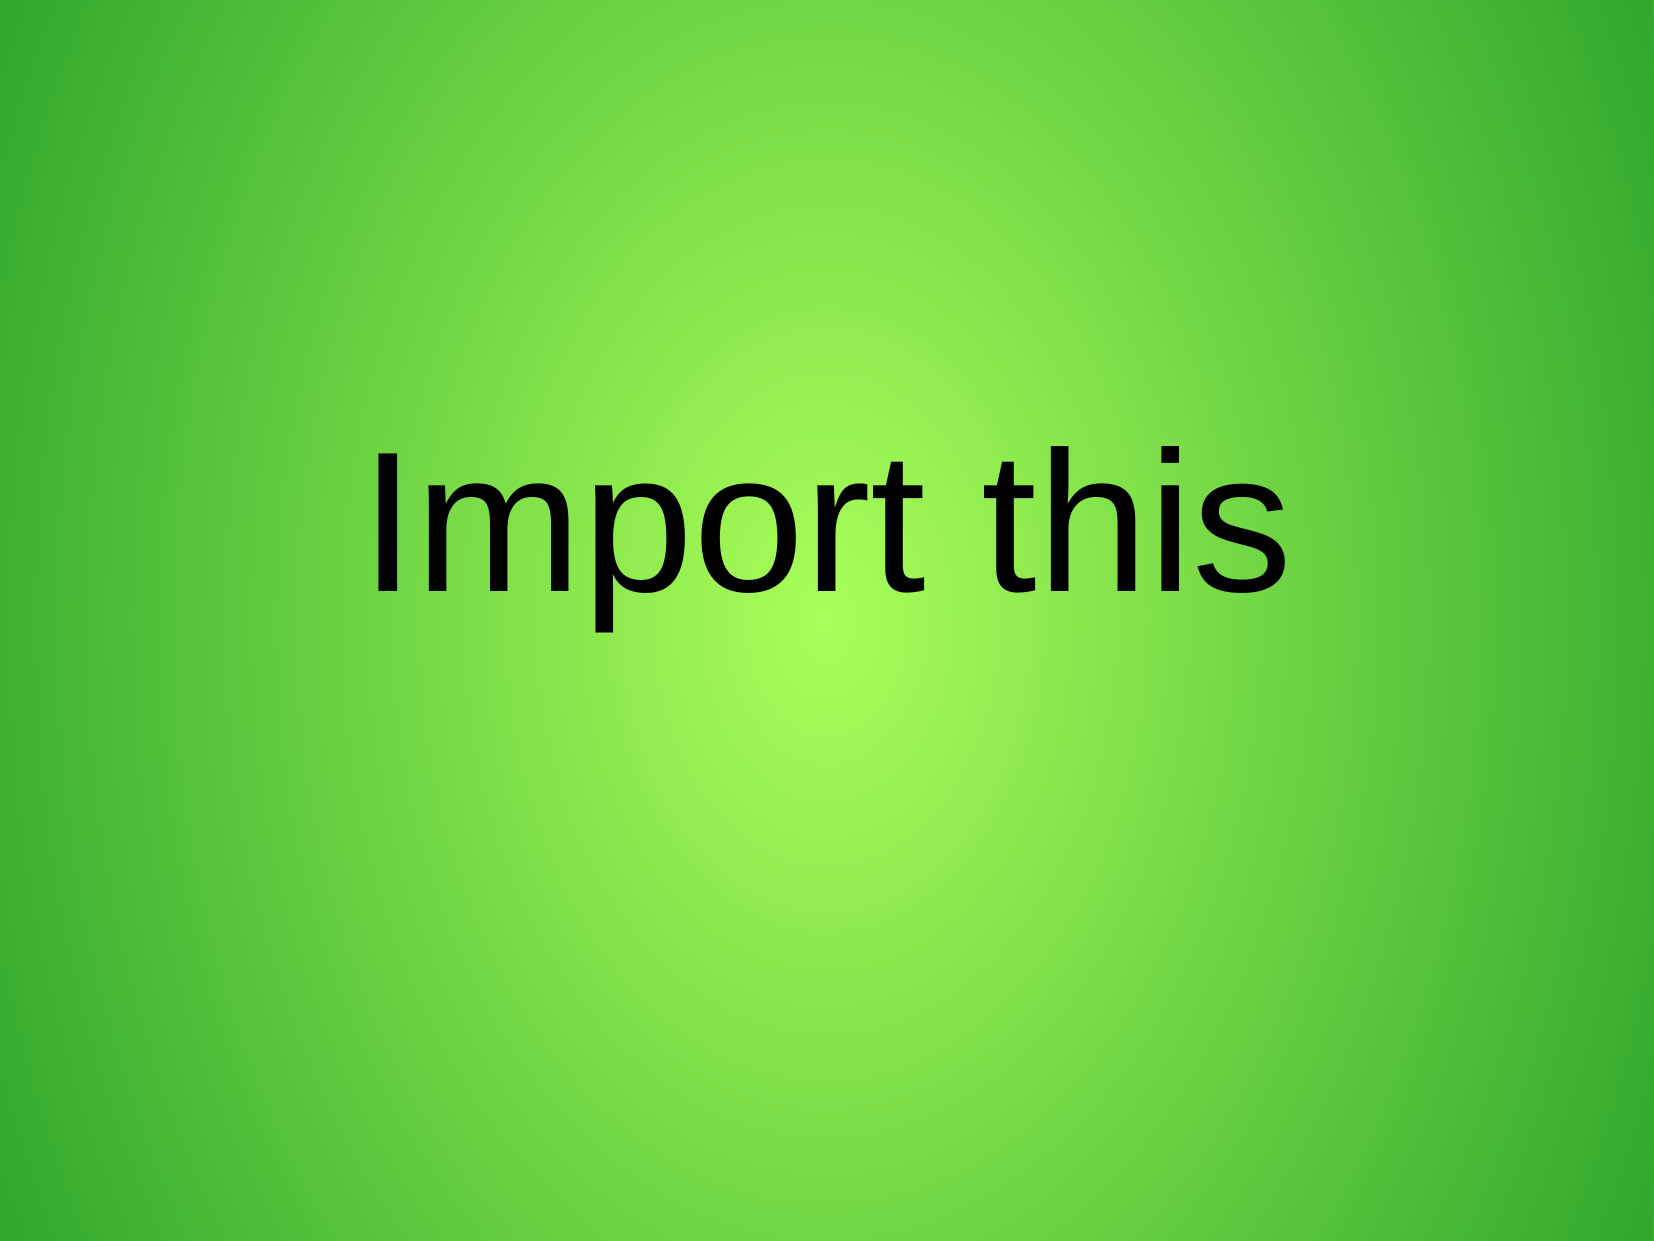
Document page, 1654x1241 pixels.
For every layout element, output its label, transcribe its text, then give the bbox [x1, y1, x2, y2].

subtitle Import this [82, 47, 1571, 997]
